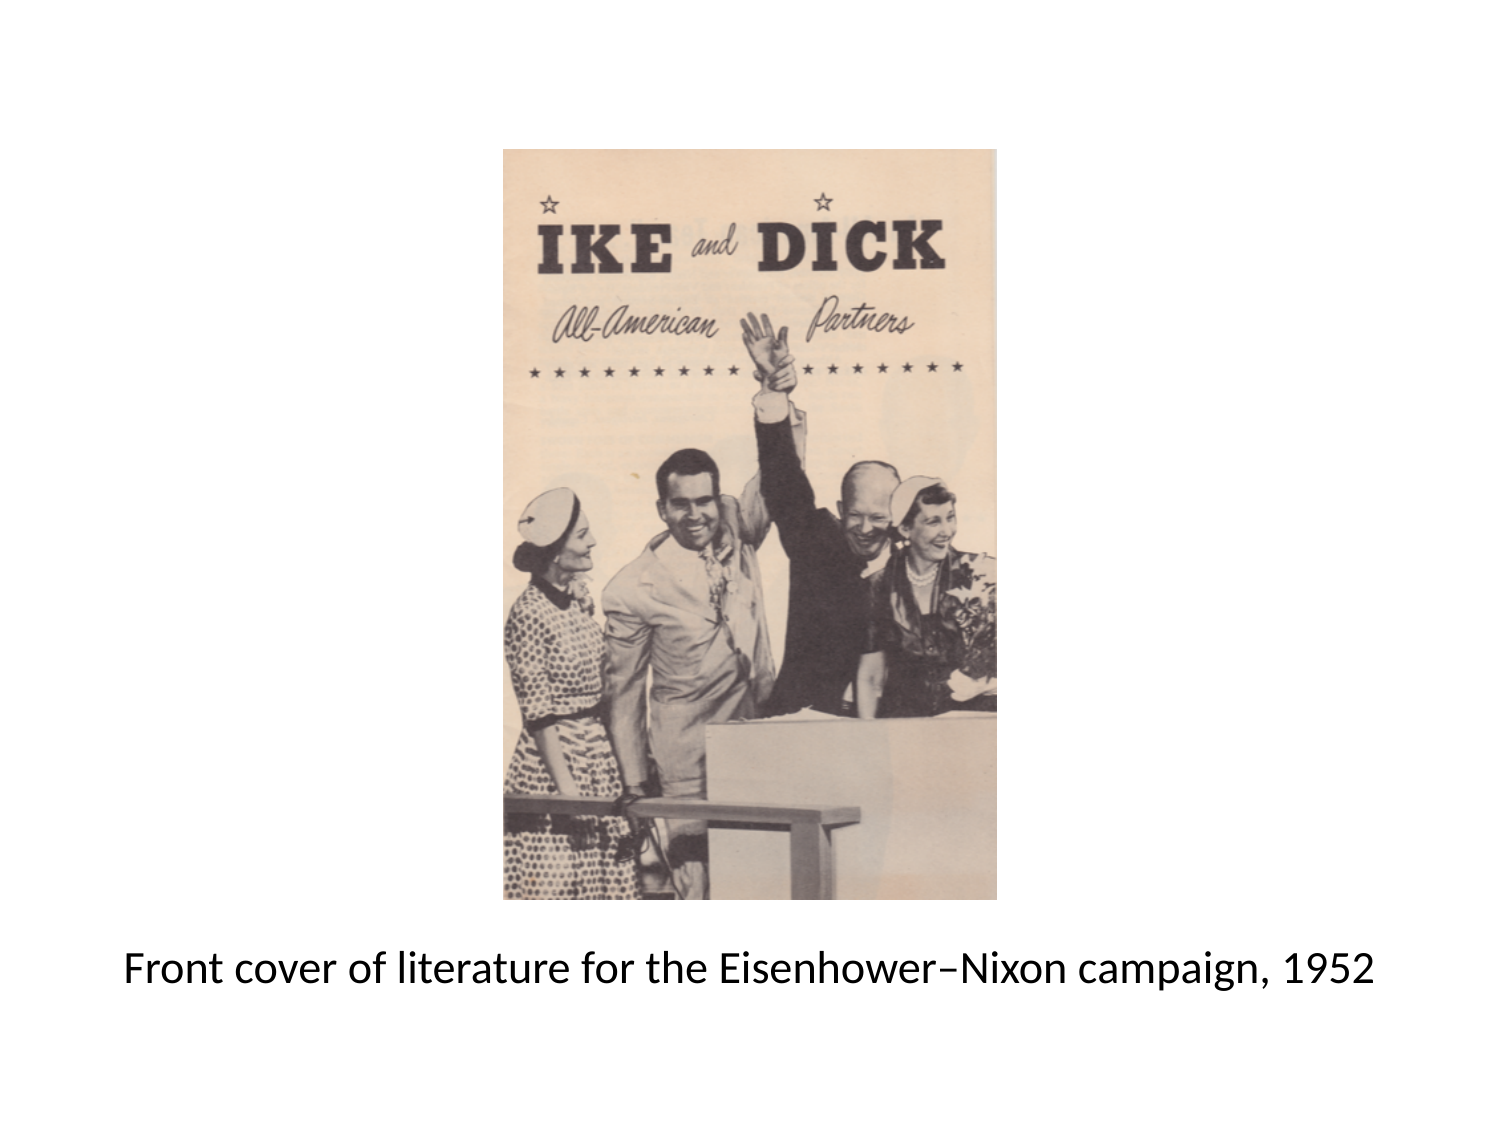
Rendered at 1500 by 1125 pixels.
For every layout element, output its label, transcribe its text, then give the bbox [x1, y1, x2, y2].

picture [503, 149, 997, 900]
text_box Front cover of literature for the Eisenhower–Nixon campaign, 1952 [108, 930, 1392, 1001]
